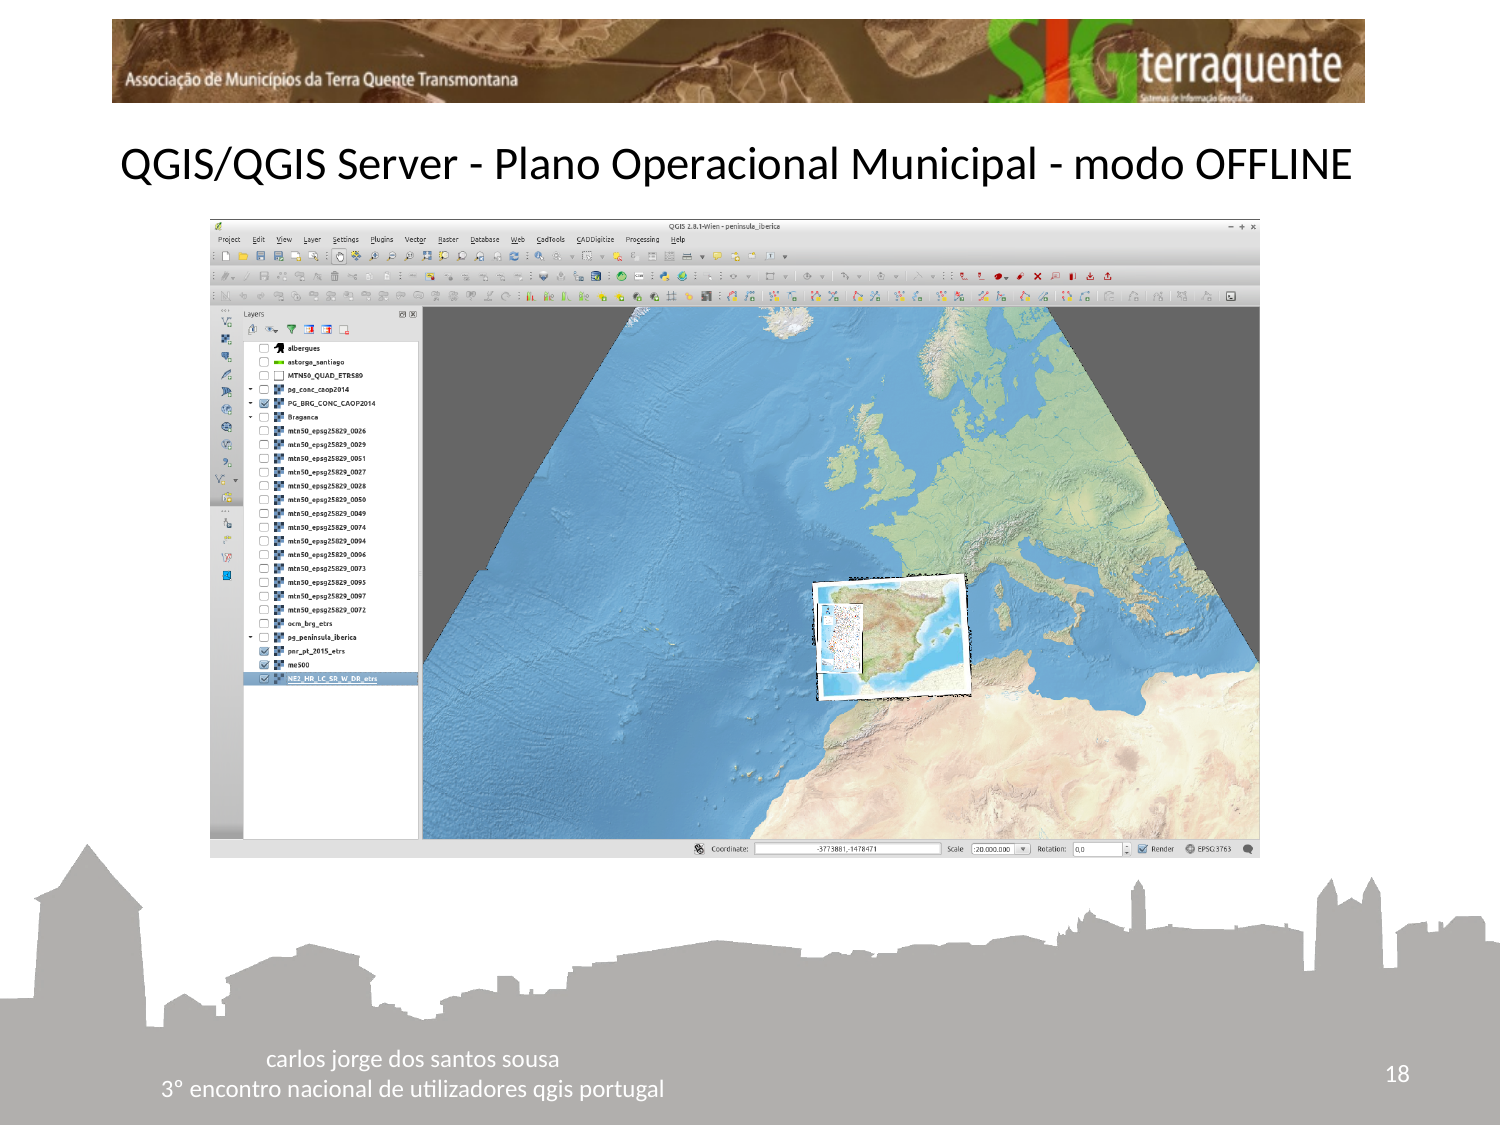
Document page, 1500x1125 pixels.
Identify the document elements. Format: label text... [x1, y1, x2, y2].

title QGIS/QGIS Server - Plano Operacional Municipal - modo OFFLINE [63, 102, 1414, 220]
picture [112, 19, 1365, 103]
text_box carlos jorge dos santos sousa 3º encontro nacional de utilizadores qgis portugal [106, 1042, 721, 1103]
text_box <número> [1074, 1042, 1425, 1103]
picture [0, 219, 1500, 1125]
